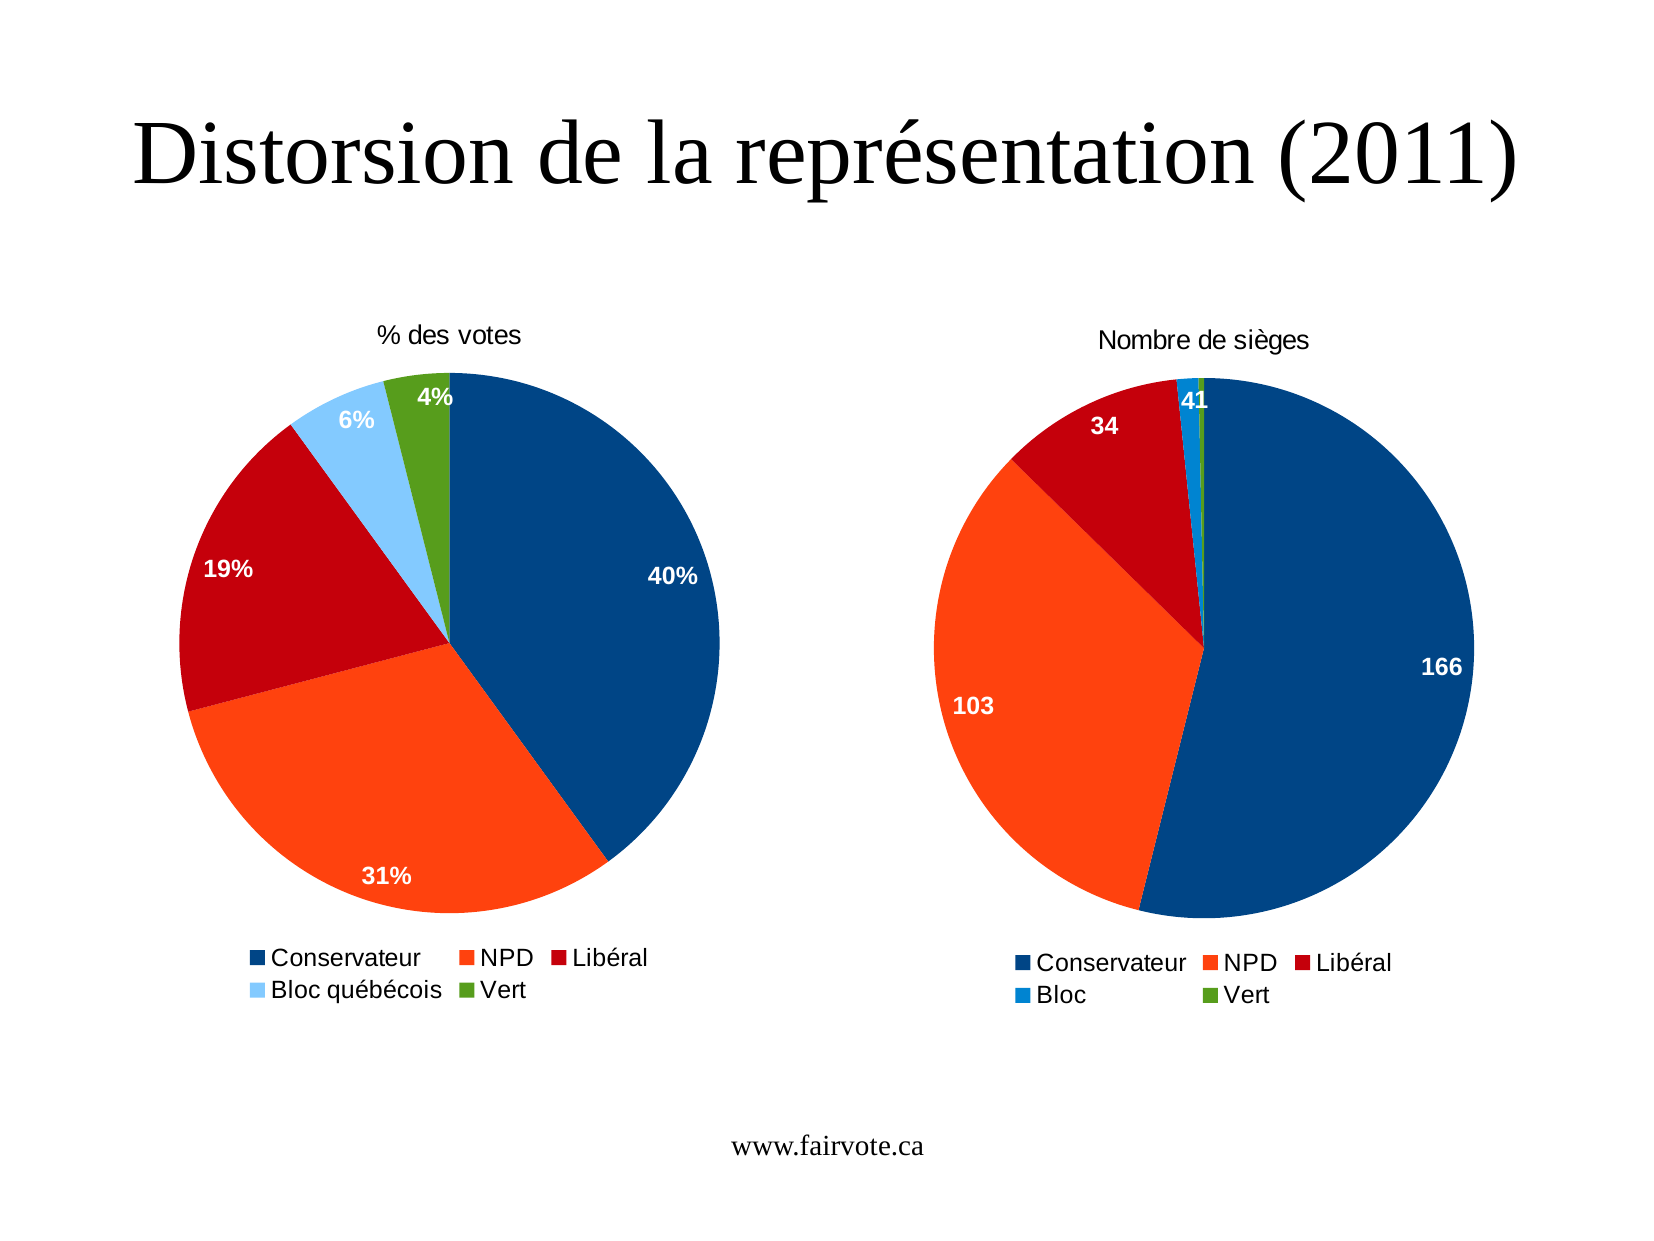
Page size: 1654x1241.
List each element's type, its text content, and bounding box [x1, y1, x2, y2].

title Distorsion de la représentation (2011) [82, 49, 1571, 257]
chart [849, 295, 1560, 1015]
chart [94, 290, 805, 1010]
